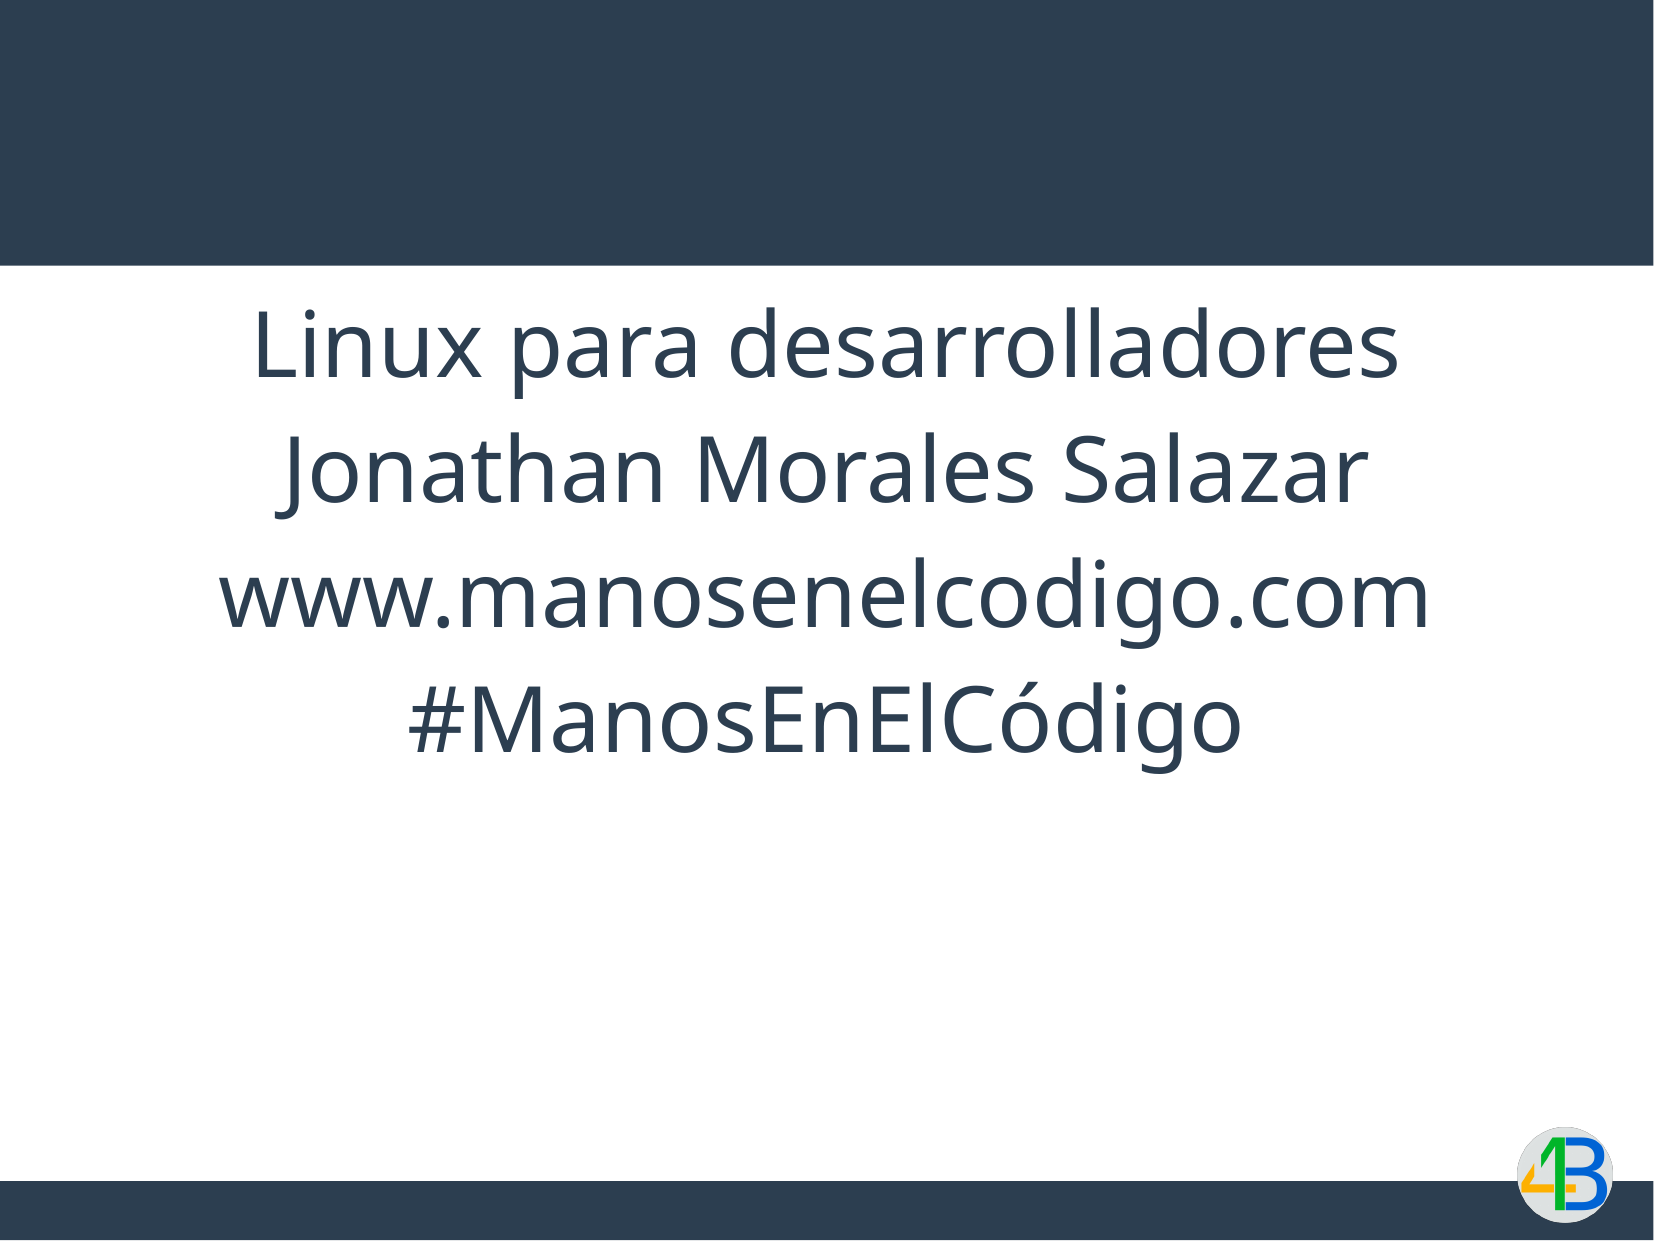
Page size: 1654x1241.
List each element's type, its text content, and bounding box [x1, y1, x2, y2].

subtitle Linux para desarrolladores Jonathan Morales Salazar www.manosenelcodigo.com #ManosEnElCódigo [82, 49, 1571, 1010]
picture [1517, 1127, 1613, 1223]
